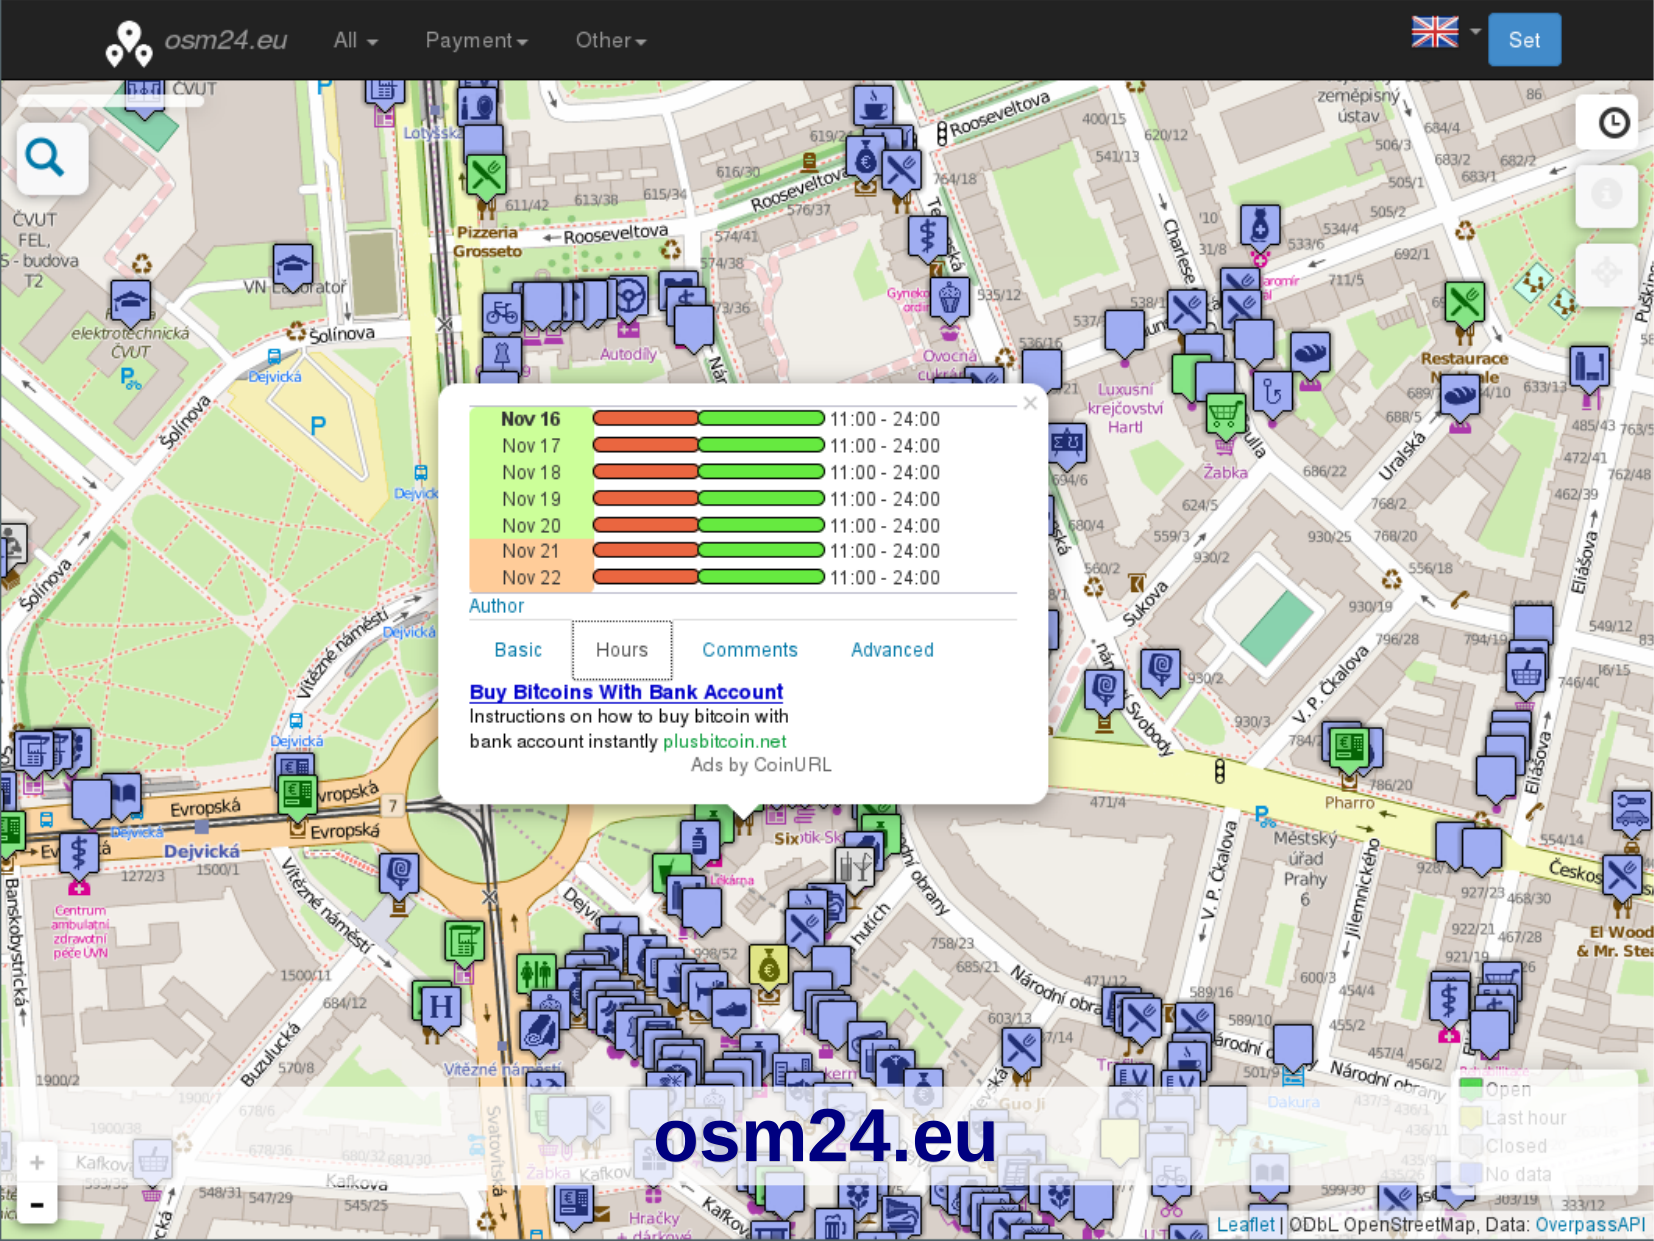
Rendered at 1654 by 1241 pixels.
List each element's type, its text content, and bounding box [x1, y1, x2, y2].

text_box osm24.eu [0, 1086, 1654, 1186]
picture [0, 1186, 1654, 1241]
picture [0, 0, 1654, 1086]
